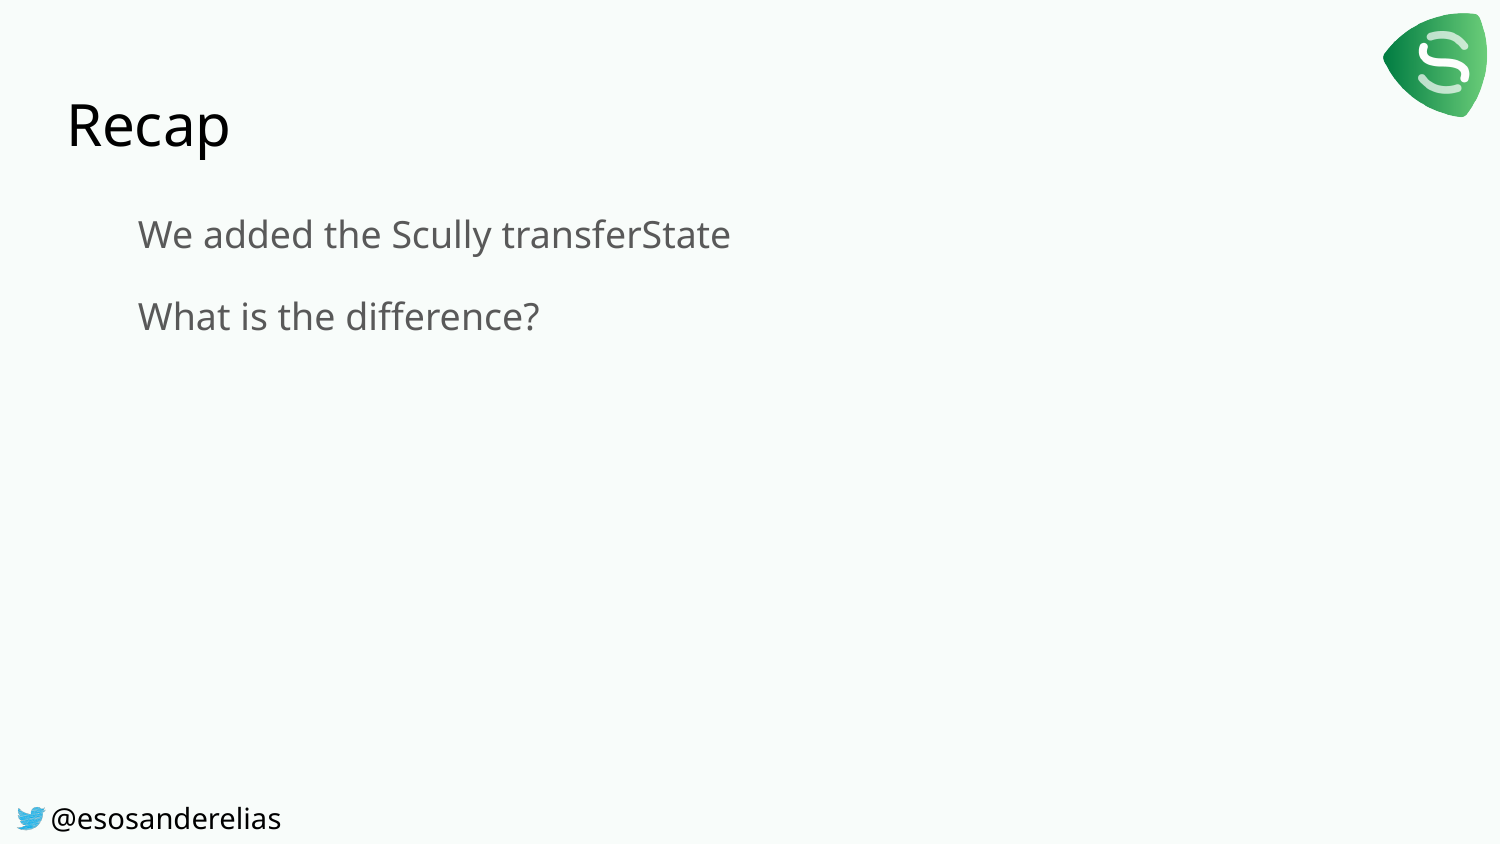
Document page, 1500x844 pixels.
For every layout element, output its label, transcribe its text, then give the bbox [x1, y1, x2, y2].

picture [2, 790, 60, 844]
picture [1376, 6, 1494, 124]
title Recap [51, 72, 1449, 167]
list We added the Scully transferState What is the difference? [123, 189, 1449, 750]
